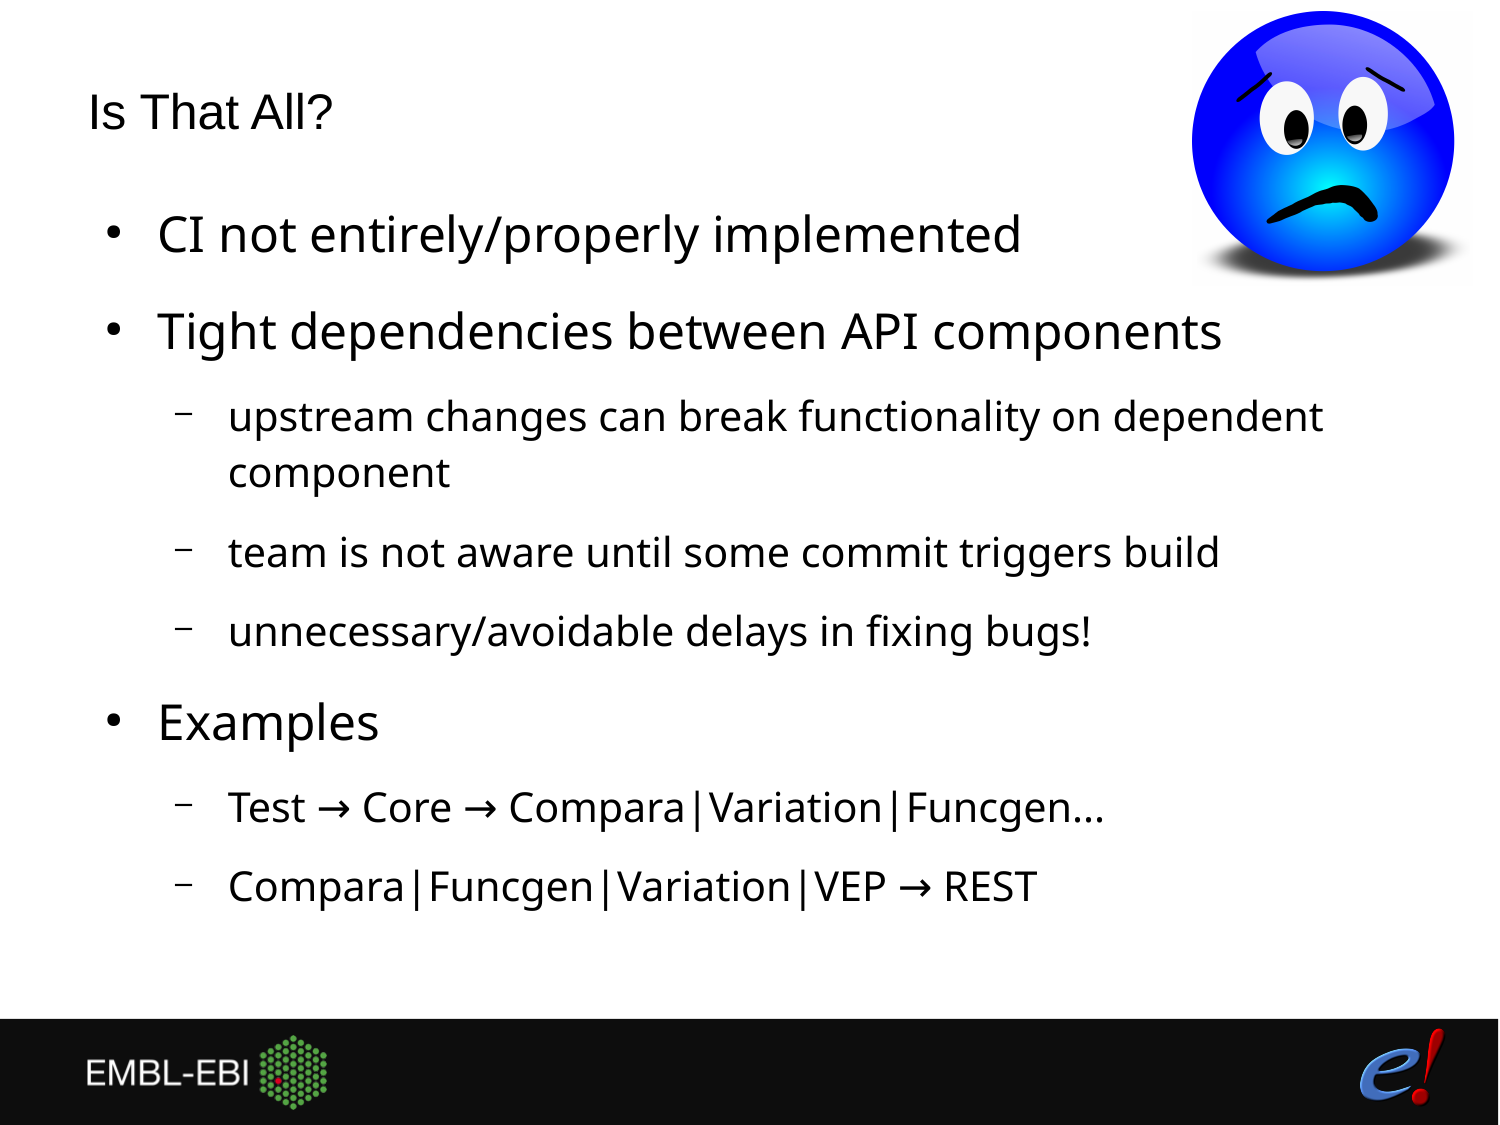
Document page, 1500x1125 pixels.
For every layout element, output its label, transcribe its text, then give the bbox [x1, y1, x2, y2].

picture [1192, 11, 1473, 286]
list CI not entirely/properly implemented Tight dependencies between API components upstream changes can break functionality on dependent component team is not aware until some commit triggers build unnecessary/avoidable delays in fixing bugs! Examples Test → Core → Compara|Variation|Funcgen... Compara|Funcgen|Variation|VEP → REST [87, 200, 1425, 914]
picture [1357, 1026, 1448, 1112]
picture [87, 1035, 327, 1110]
title Is That All? [87, 50, 1192, 175]
